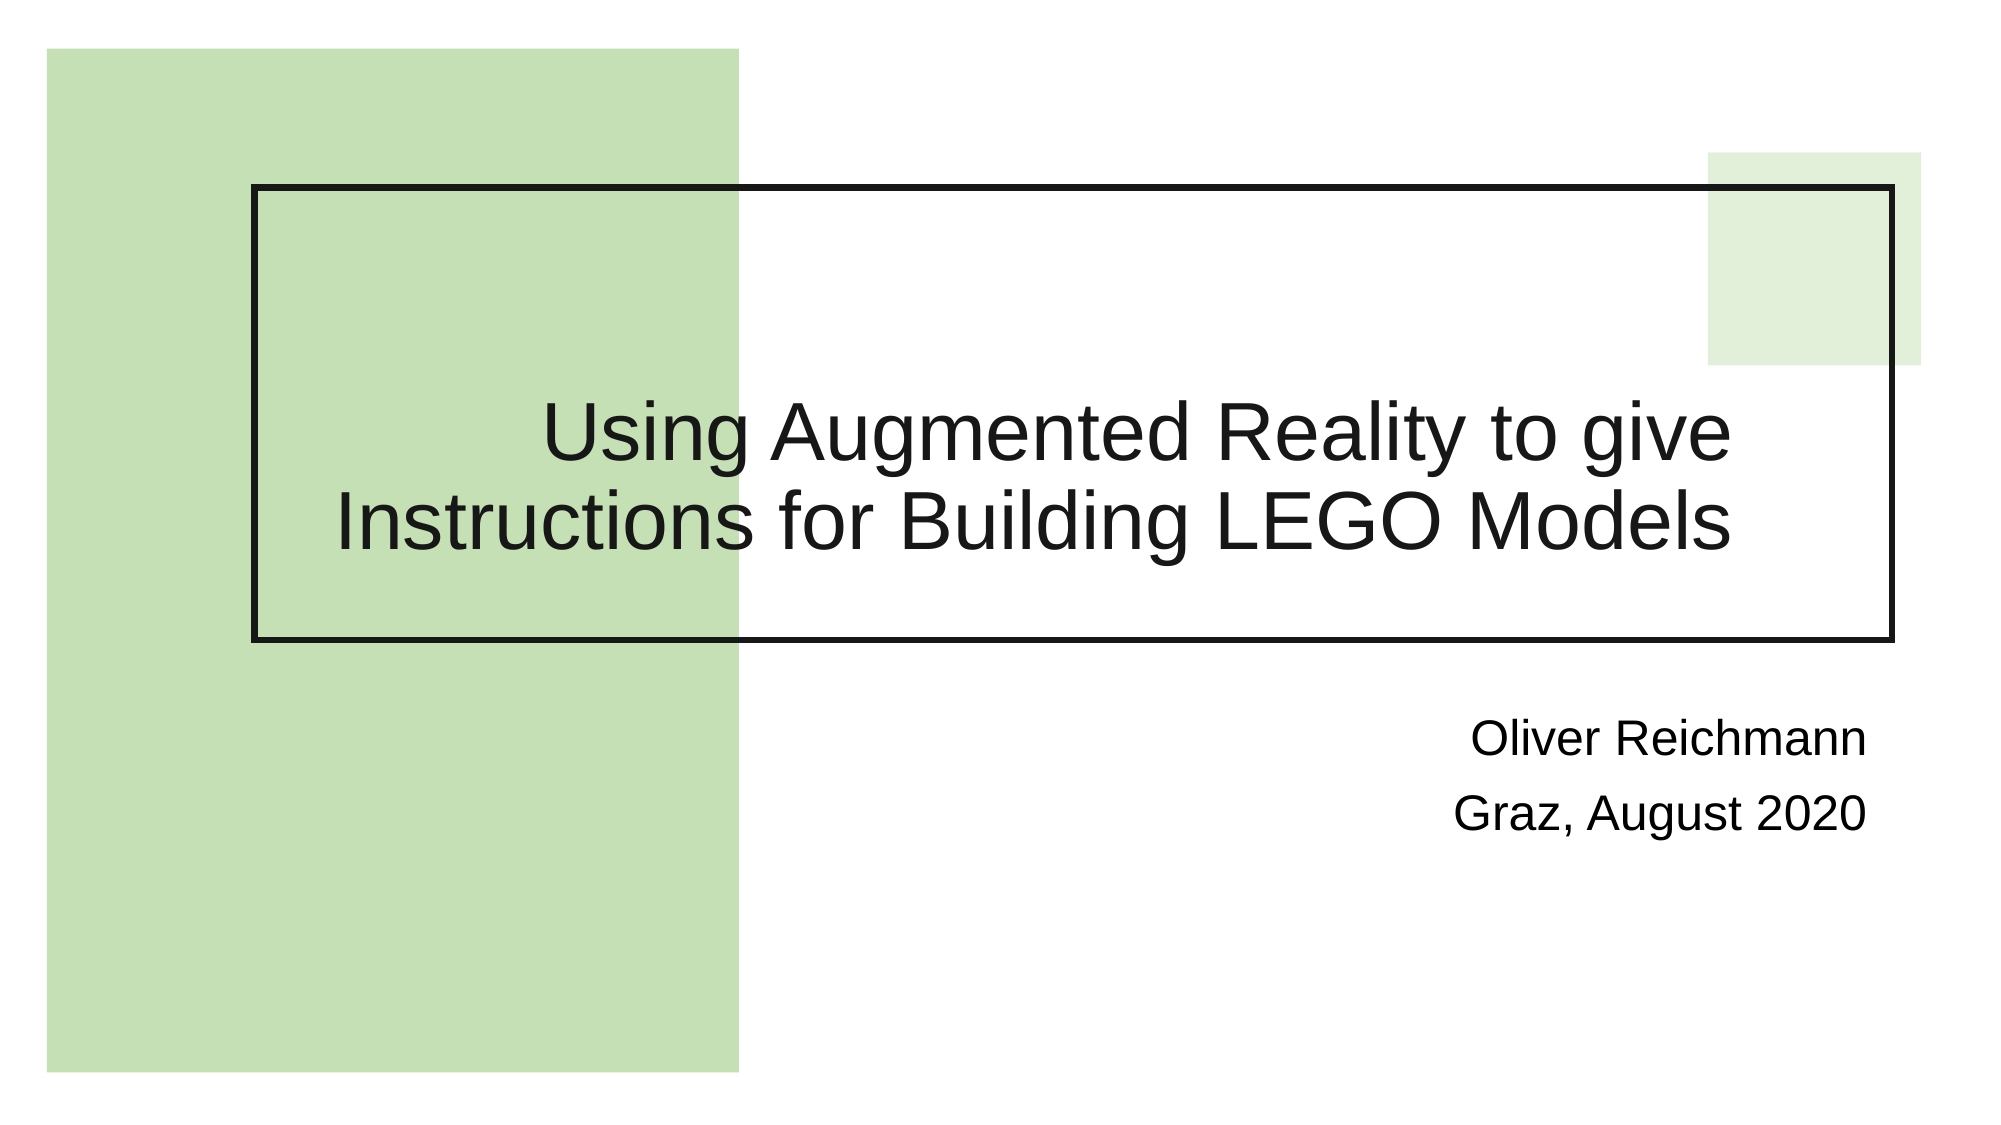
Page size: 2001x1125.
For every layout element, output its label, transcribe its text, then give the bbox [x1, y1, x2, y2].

text_box Oliver Reichmann Graz, August 2020 [382, 705, 1883, 977]
text_box Using Augmented Reality to give Instructions for Building LEGO Models [249, 381, 1750, 576]
